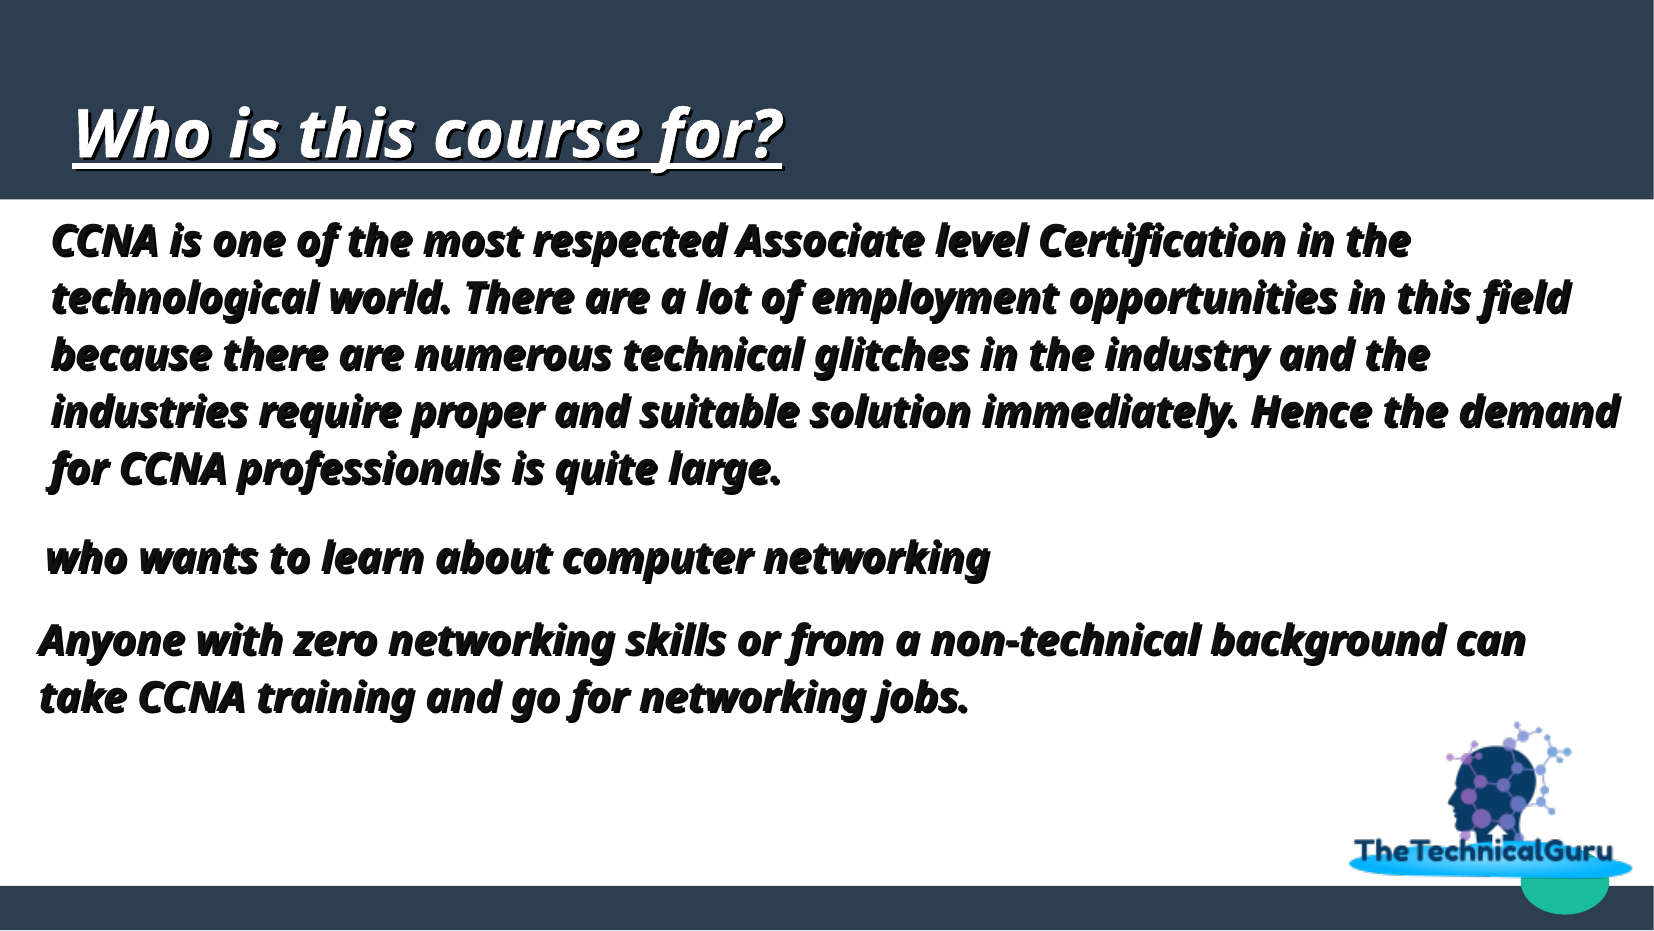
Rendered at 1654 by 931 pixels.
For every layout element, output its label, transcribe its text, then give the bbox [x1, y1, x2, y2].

picture [1334, 644, 1648, 931]
text_box CCNA is one of the most respected Associate level Certification in the technological world. There are a lot of employment opportunities in this field because there are numerous technical glitches in the industry and the industries require proper and suitable solution immediately. Hence the demand for CCNA professionals is quite large. [0, 202, 1642, 487]
text_box Anyone with zero networking skills or from a non-technical background can take CCNA training and go for networking jobs. [0, 602, 1595, 707]
text_box who wants to learn about computer networking [0, 519, 1170, 580]
text_box Who is this course for? [57, 78, 1028, 203]
